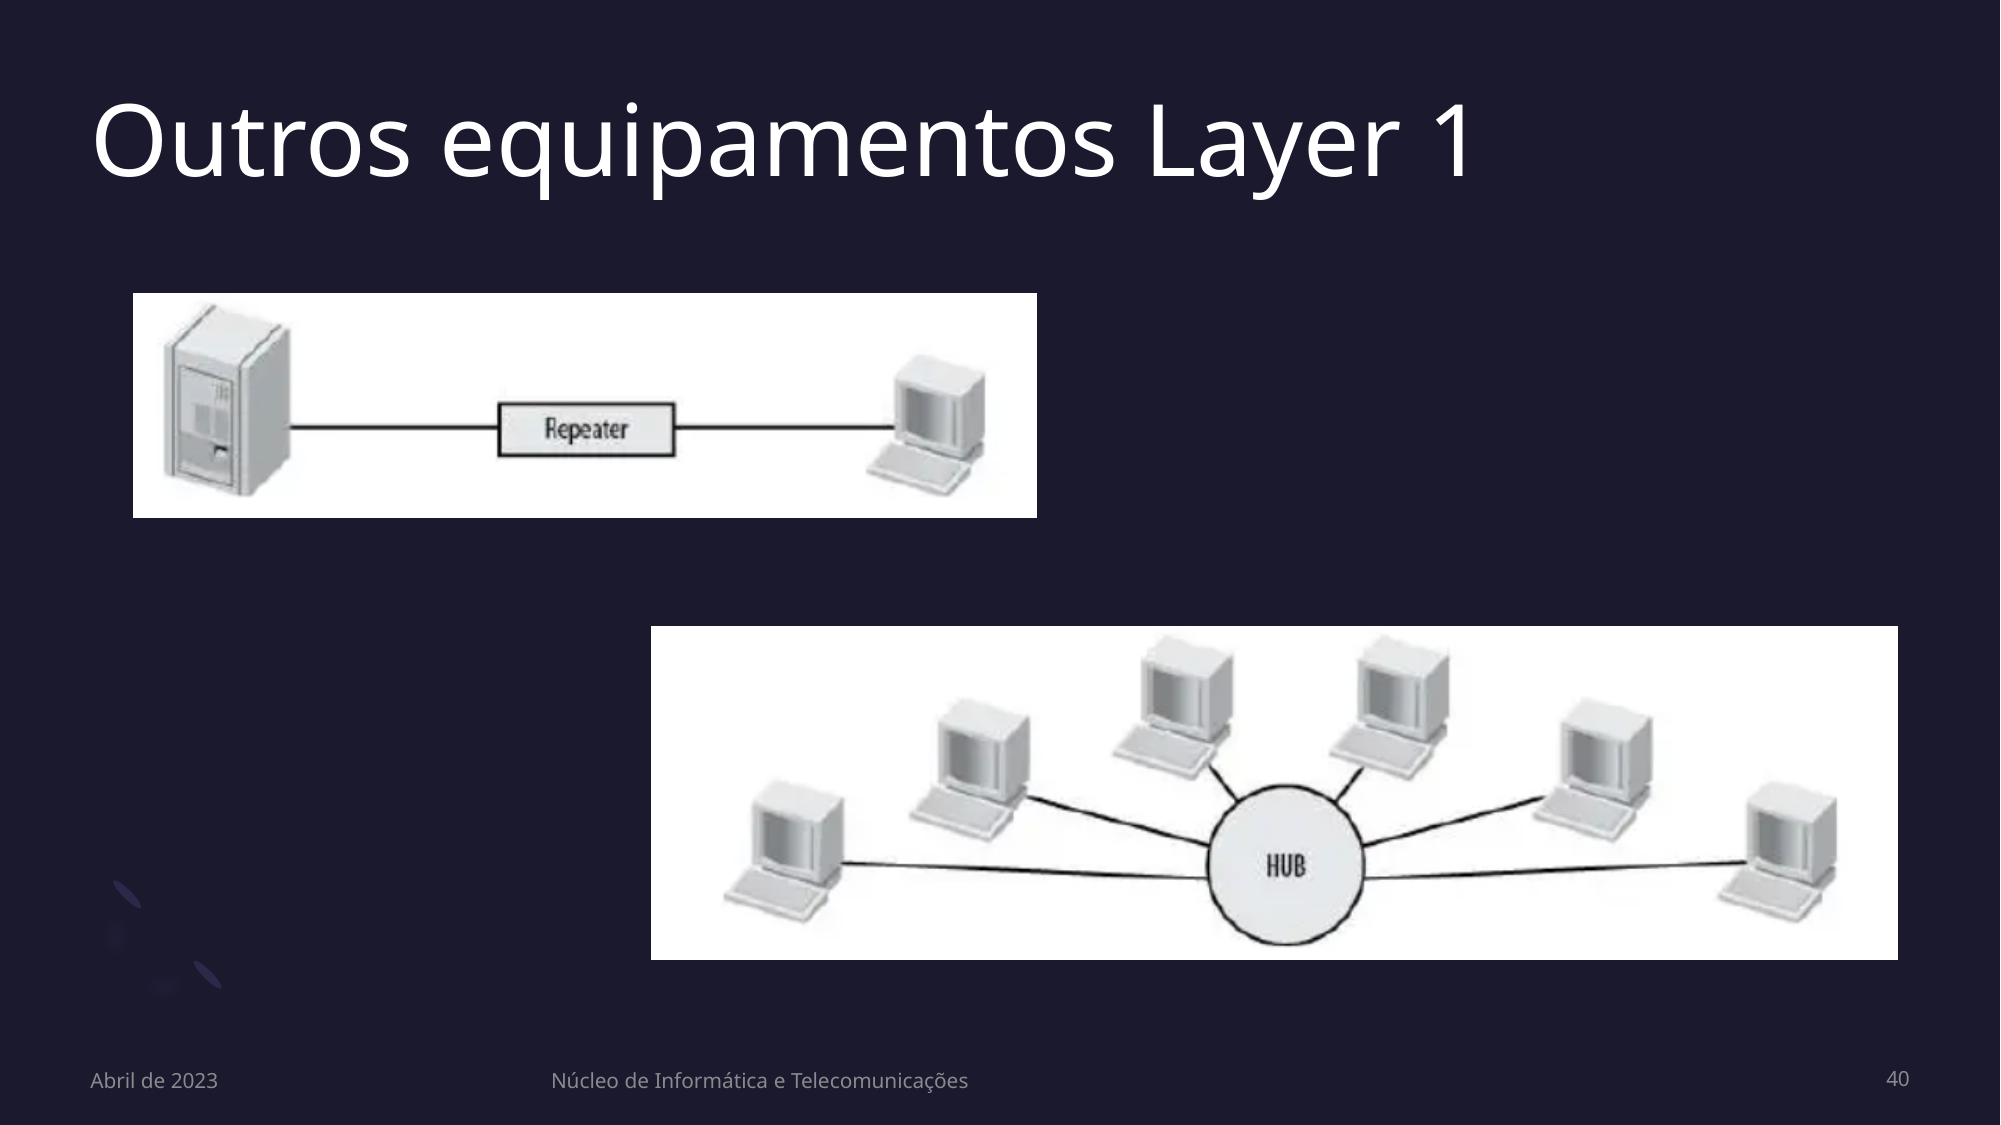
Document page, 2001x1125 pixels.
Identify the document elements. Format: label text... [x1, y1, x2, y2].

footer Núcleo de Informática e Telecomunicações [551, 1067, 1598, 1093]
title Outros equipamentos Layer 1 [90, 90, 1910, 309]
picture [651, 626, 1898, 960]
slide_number Abril de 2023 [90, 1067, 522, 1093]
slide_number <número> [1632, 1067, 1910, 1093]
picture [133, 293, 1037, 519]
